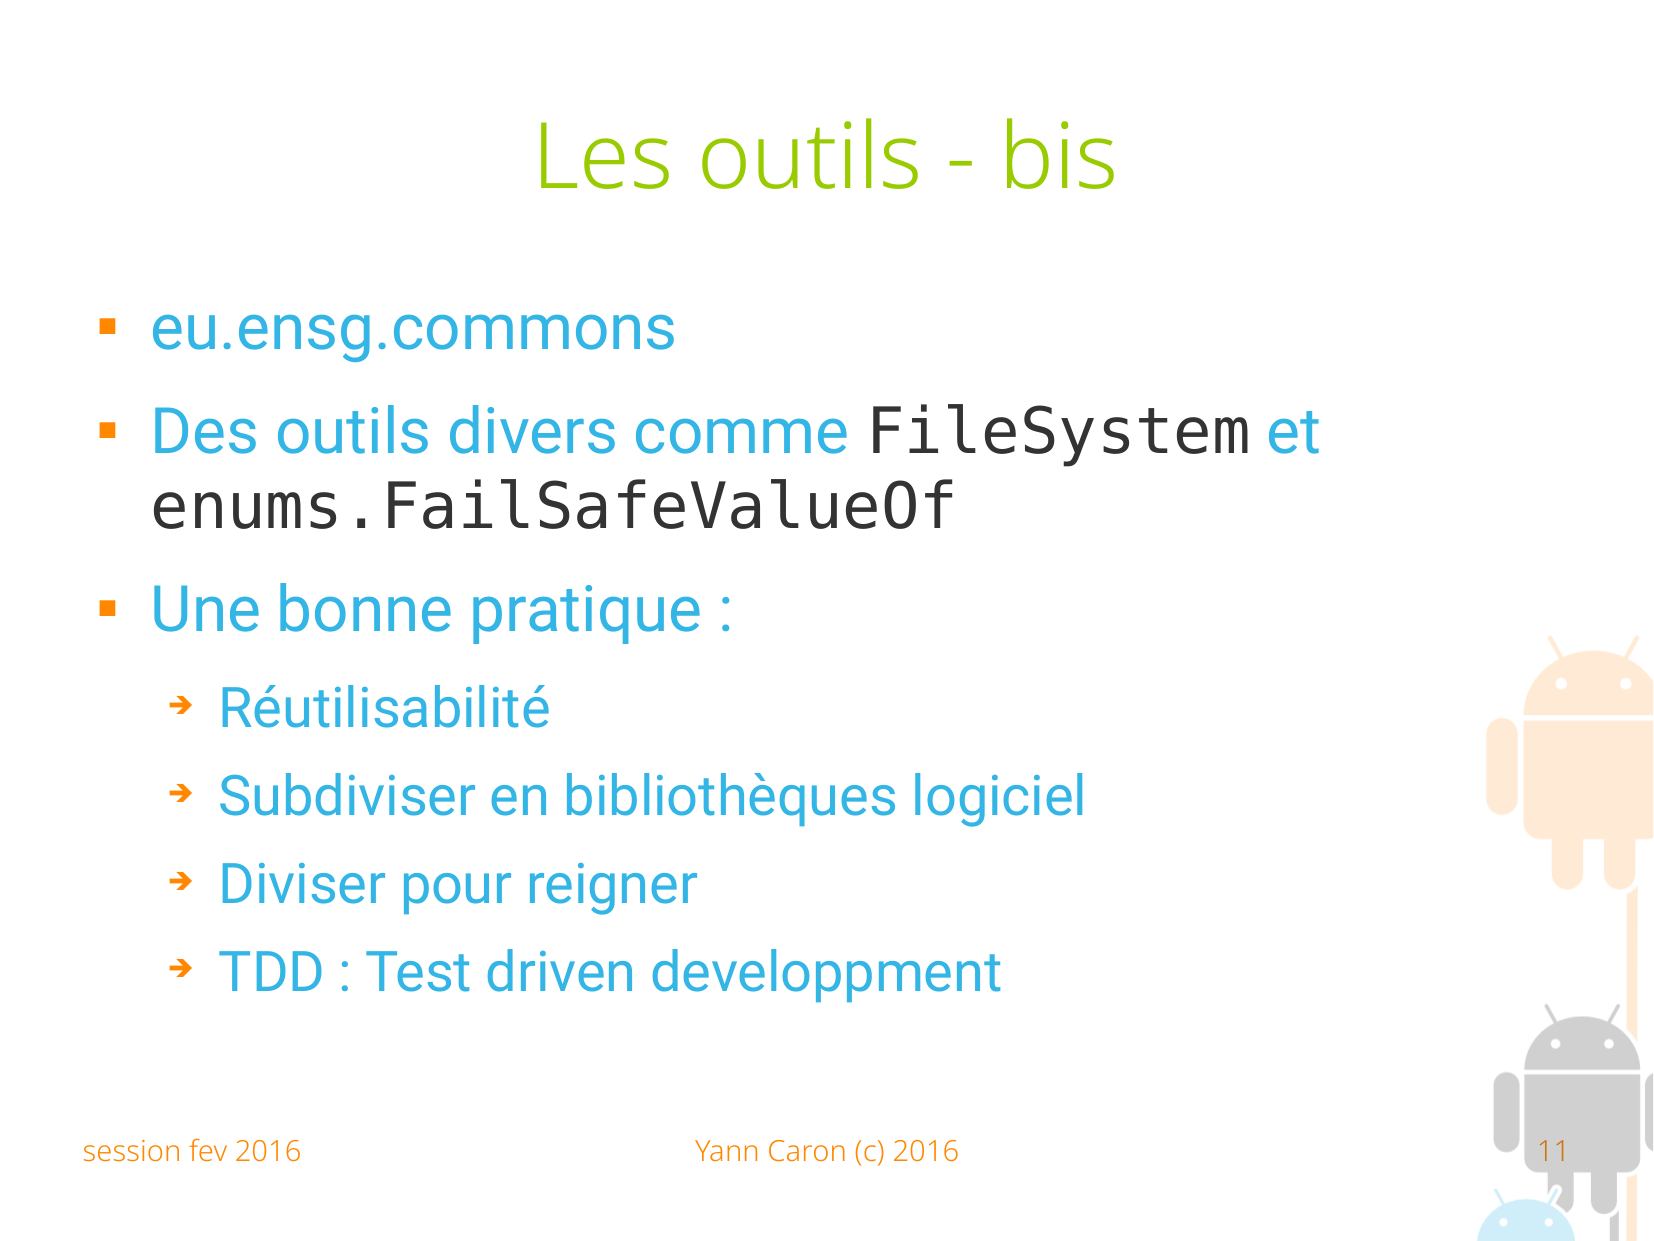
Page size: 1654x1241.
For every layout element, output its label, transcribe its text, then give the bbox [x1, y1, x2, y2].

title Les outils - bis [82, 49, 1571, 257]
picture [240, 423, 1654, 1241]
list eu.ensg.commons Des outils divers comme FileSystem et enums.FailSafeValueOf Une bonne pratique : Réutilisabilité Subdiviser en bibliothèques logiciel Diviser pour reigner TDD : Test driven developpment [82, 290, 1571, 1010]
